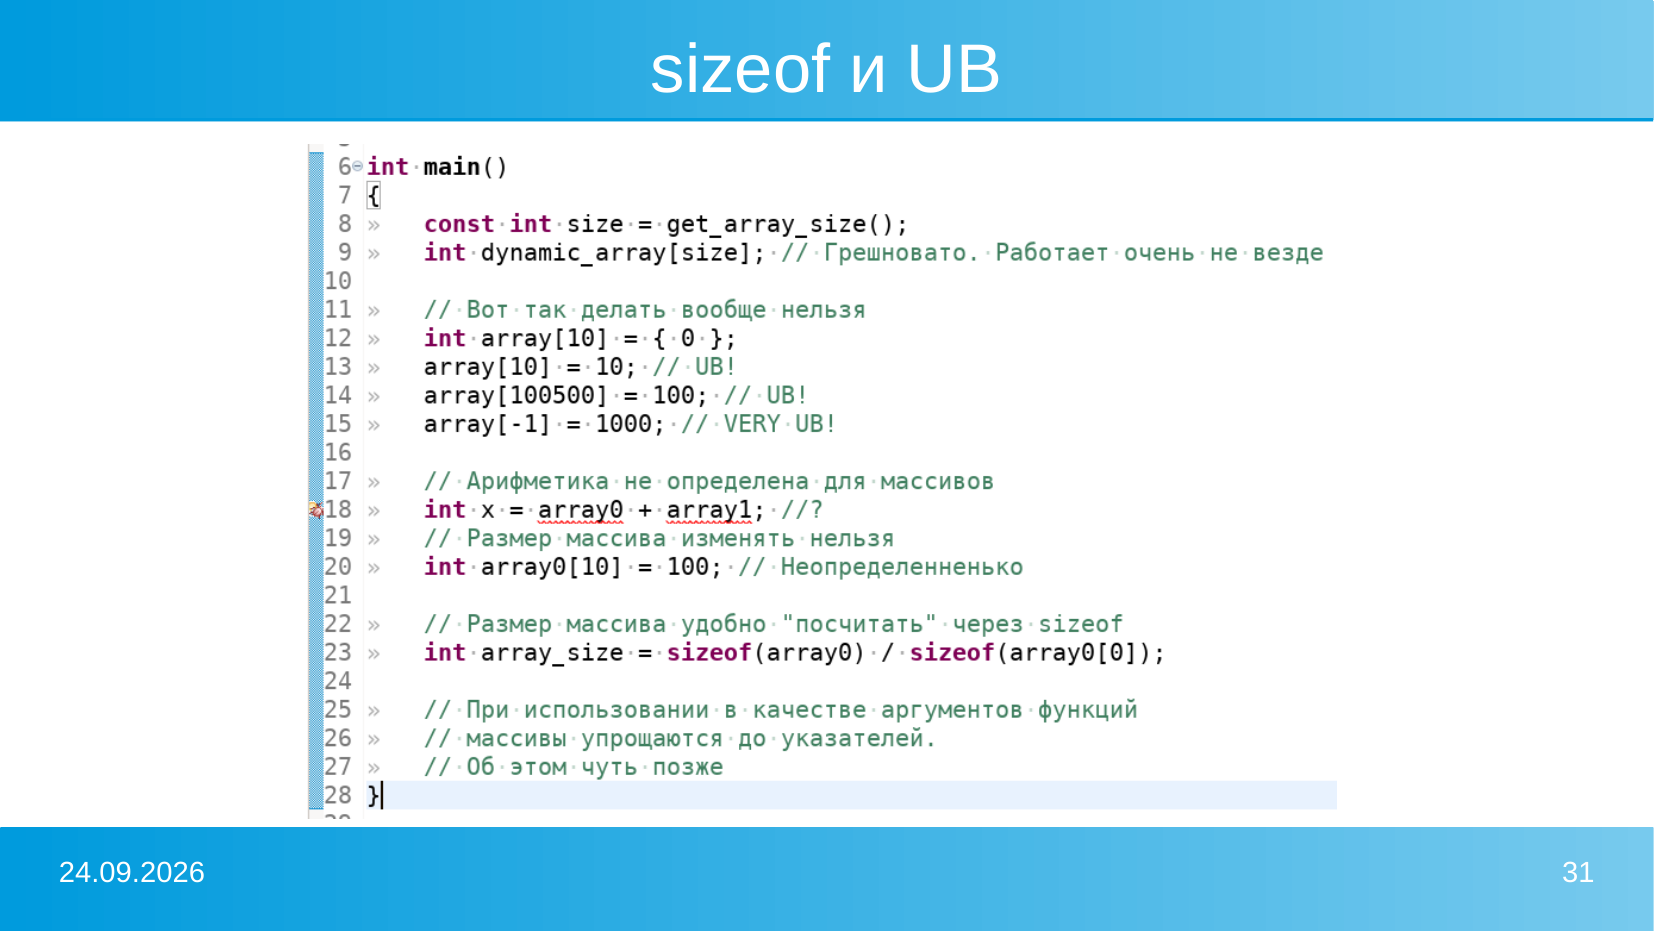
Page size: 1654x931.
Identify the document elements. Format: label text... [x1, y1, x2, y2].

picture [307, 144, 1337, 819]
title sizeof и UB [59, 29, 1595, 108]
